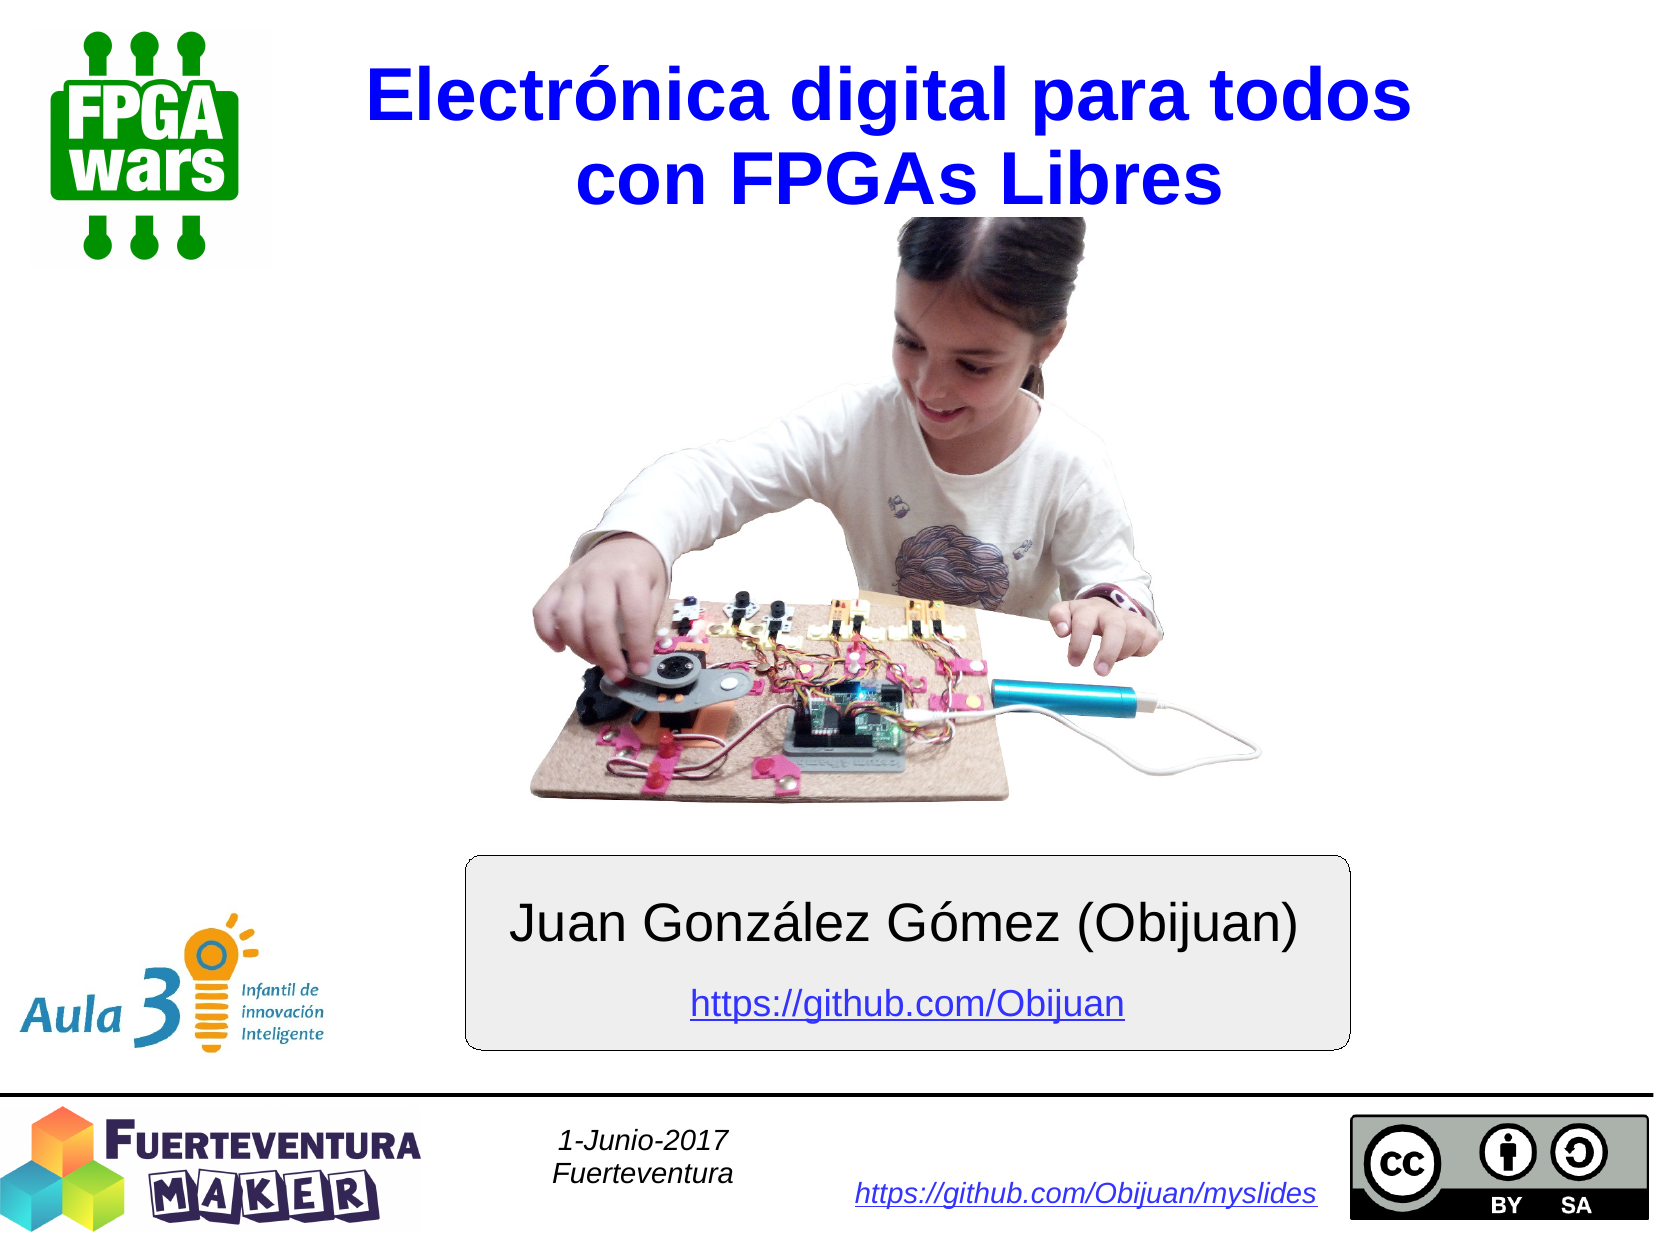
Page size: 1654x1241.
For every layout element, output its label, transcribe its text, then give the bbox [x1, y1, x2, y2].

text_box https://github.com/Obijuan [675, 975, 1141, 1032]
text_box https://github.com/Obijuan/myslides [840, 1170, 1366, 1227]
picture [0, 1106, 421, 1232]
picture [30, 30, 271, 271]
title Electrónica digital para todos con FPGAs Libres [300, 32, 1501, 241]
picture [1350, 1103, 1649, 1231]
text_box Juan González Gómez (Obijuan) [495, 885, 1336, 976]
text_box [465, 855, 1351, 1051]
text_box 1-Junio-2017 Fuerteventura [463, 1116, 824, 1231]
picture [495, 241, 1306, 826]
picture [12, 906, 331, 1066]
